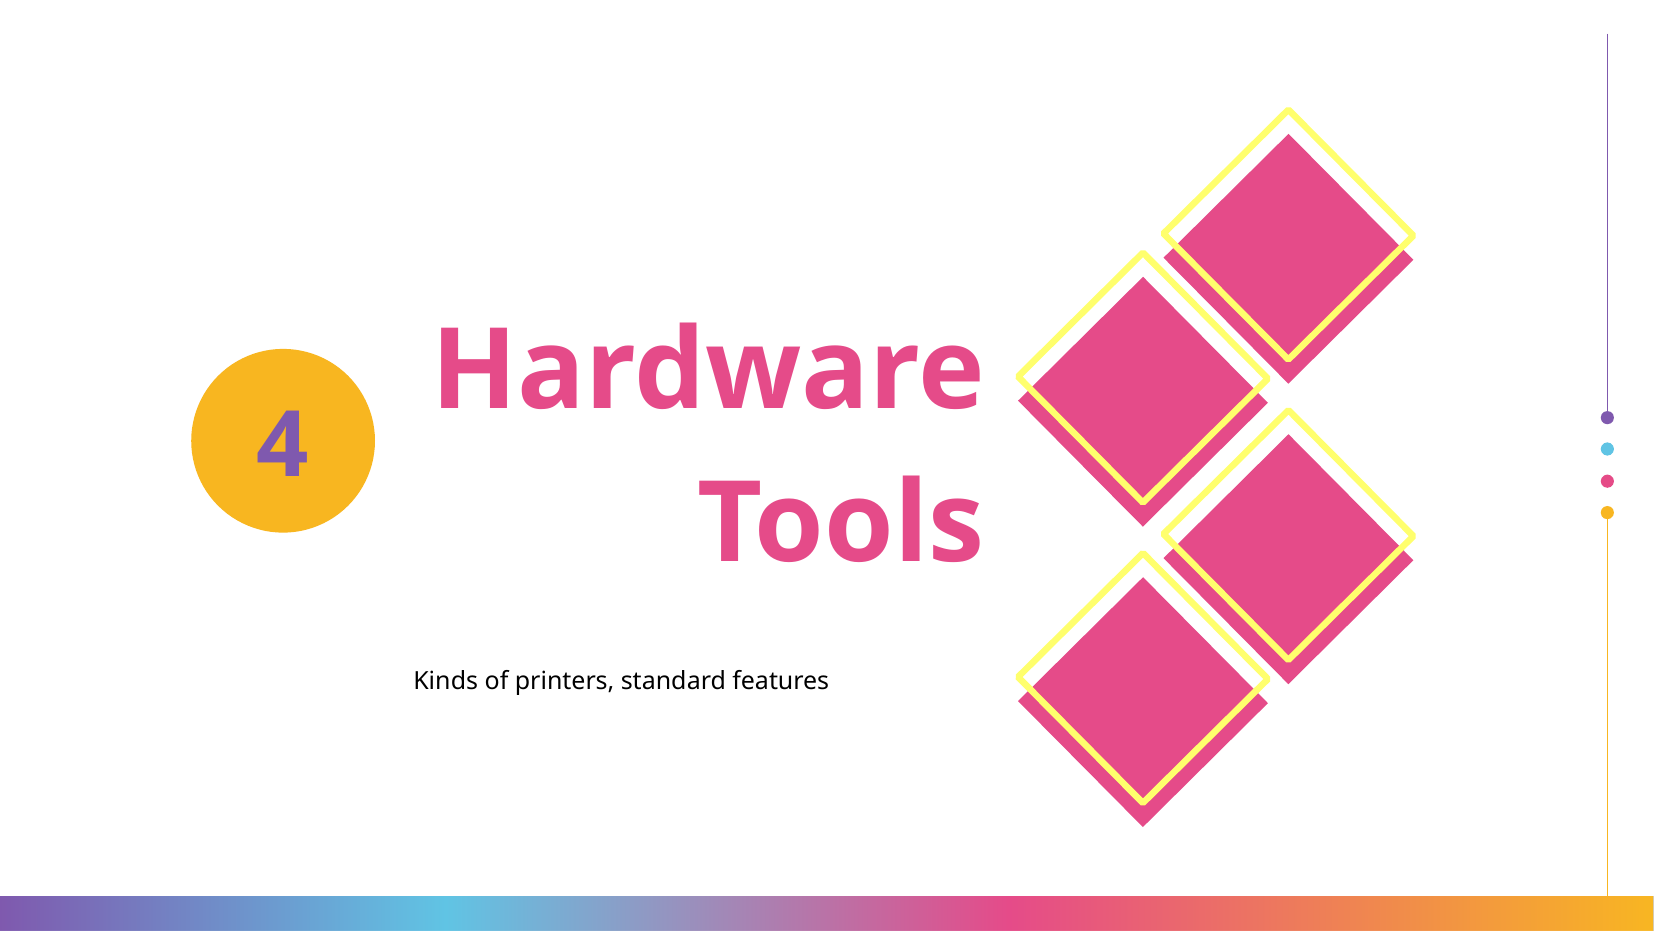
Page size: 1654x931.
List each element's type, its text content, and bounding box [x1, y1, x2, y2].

title Kinds of printers, standard features [413, 591, 900, 768]
text_box 4 [191, 348, 318, 533]
title Hardware Tools [318, 288, 985, 595]
picture [0, 896, 1654, 931]
